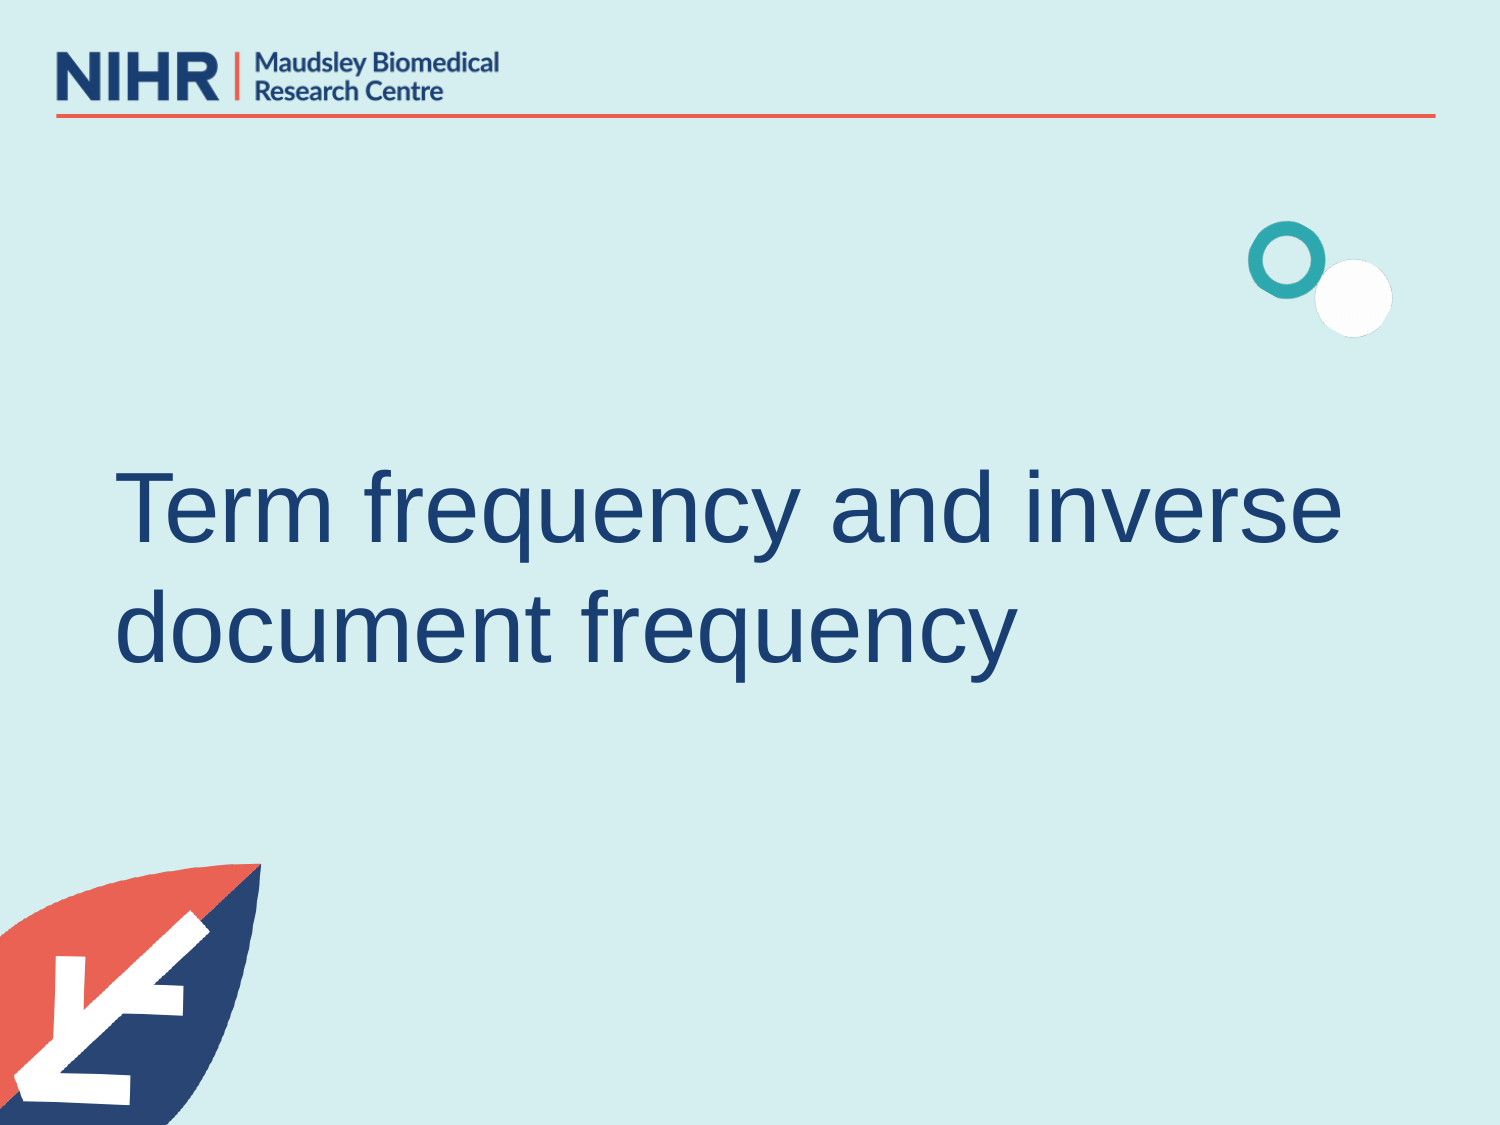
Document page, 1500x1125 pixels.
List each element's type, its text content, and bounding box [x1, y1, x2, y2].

picture [0, 770, 347, 1125]
picture [27, 17, 528, 136]
title Term frequency and inverse document frequency [99, 453, 1393, 672]
